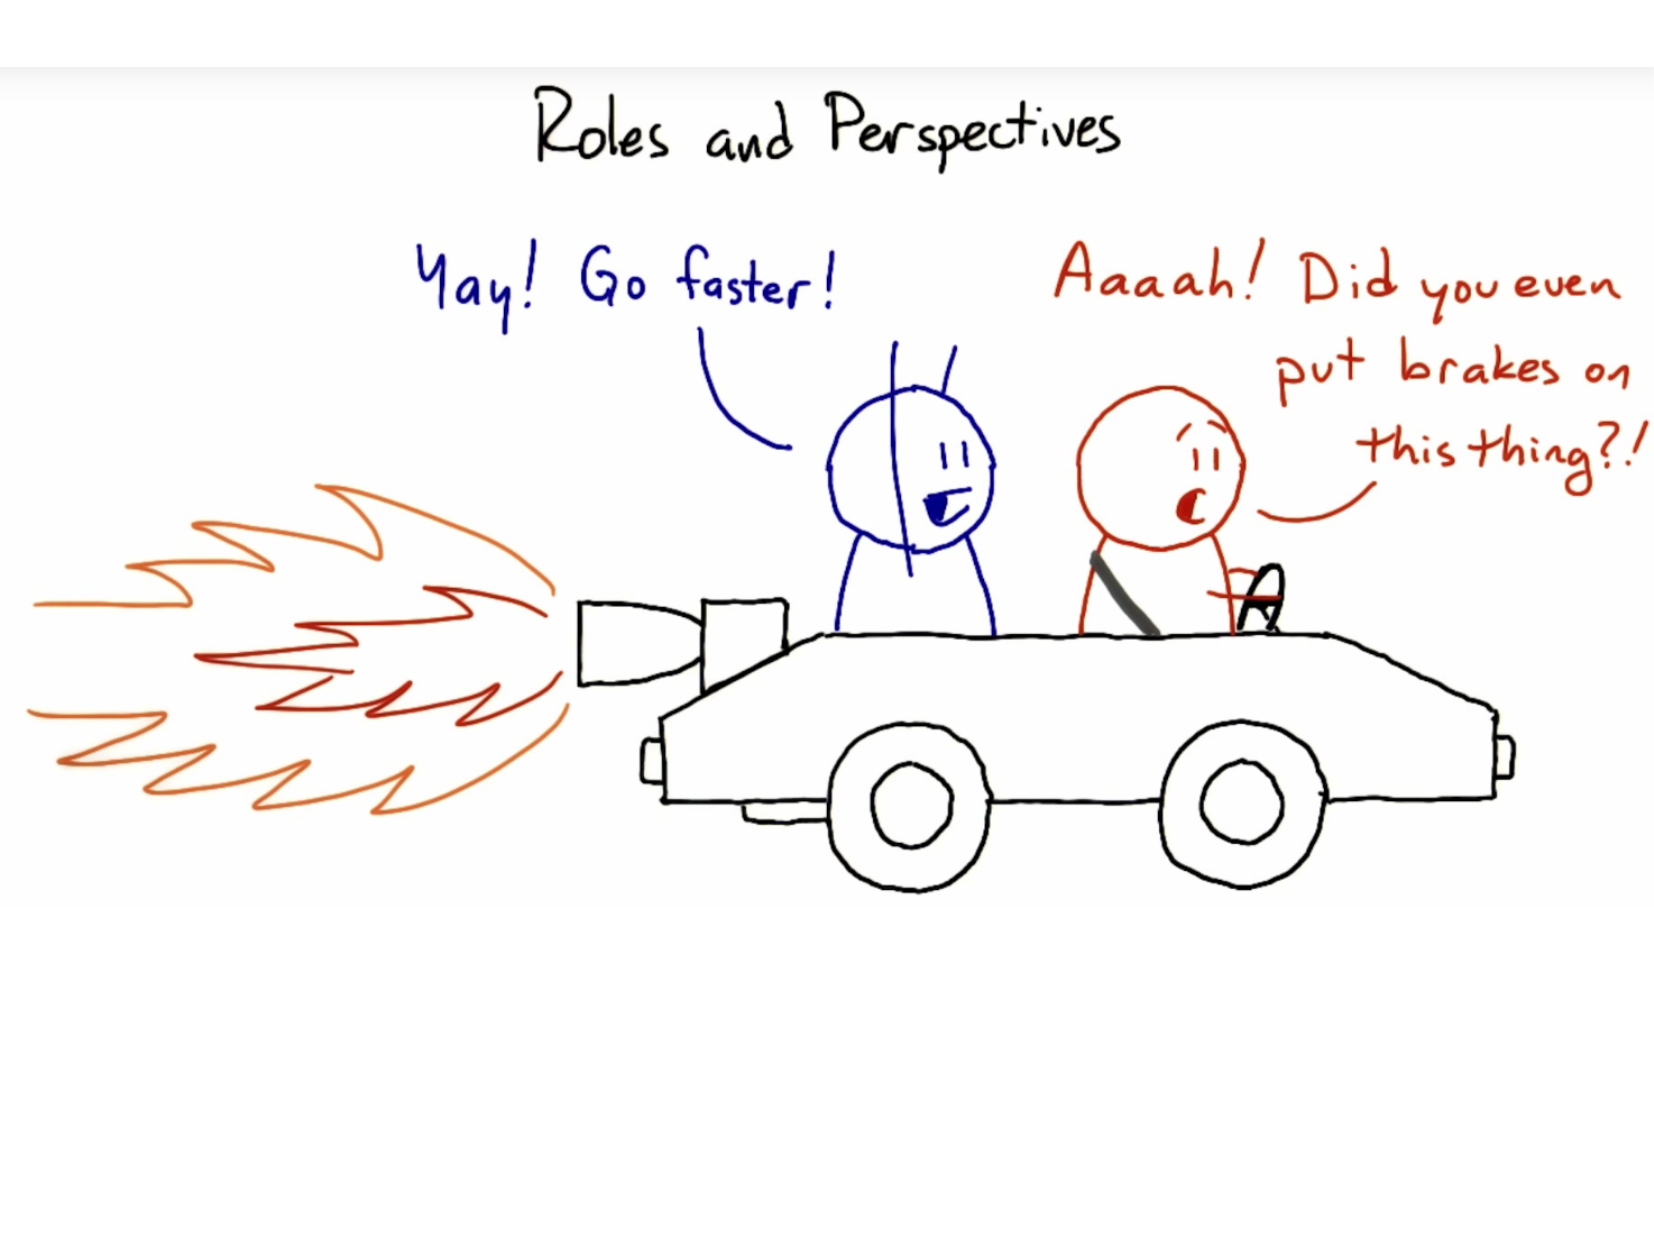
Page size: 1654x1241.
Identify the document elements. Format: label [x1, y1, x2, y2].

picture [0, 67, 1654, 908]
